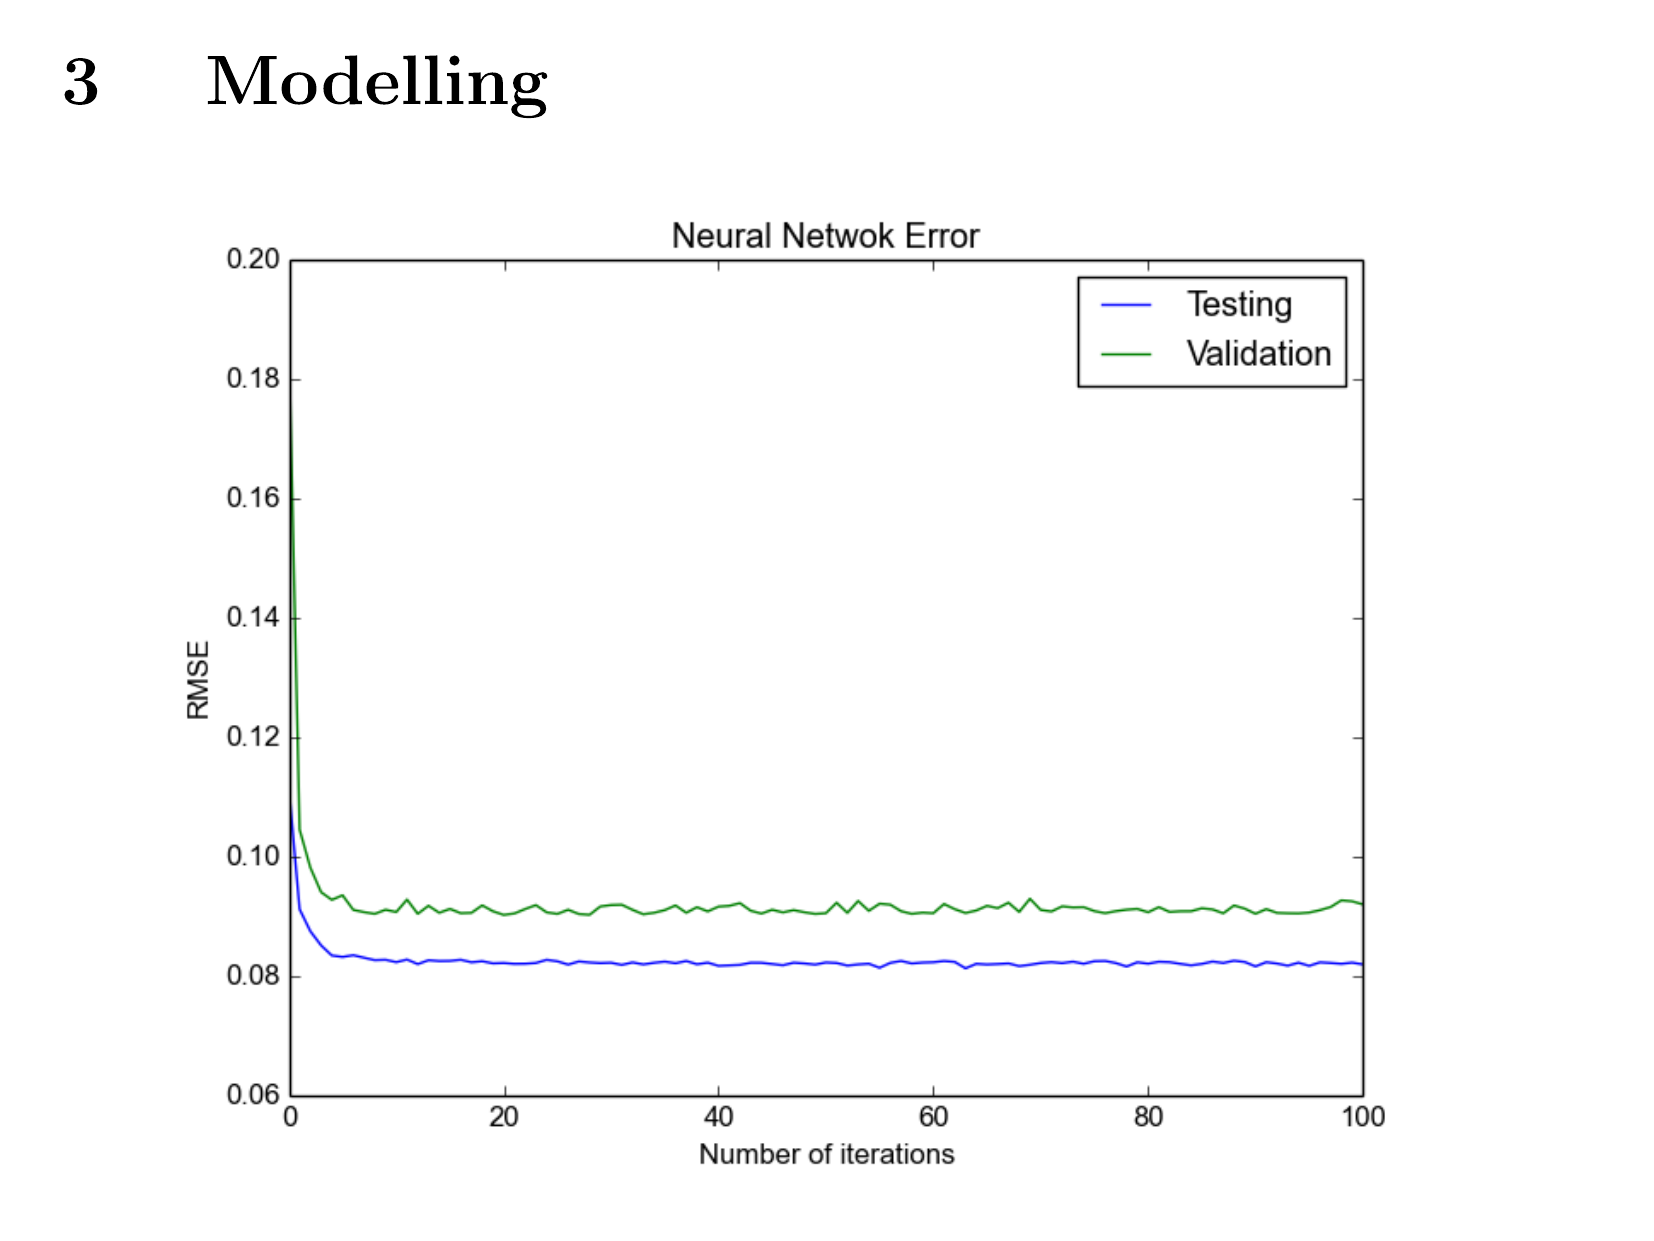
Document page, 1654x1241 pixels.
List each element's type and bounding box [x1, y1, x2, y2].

picture [116, 156, 1501, 1200]
text_box [61, 55, 550, 119]
